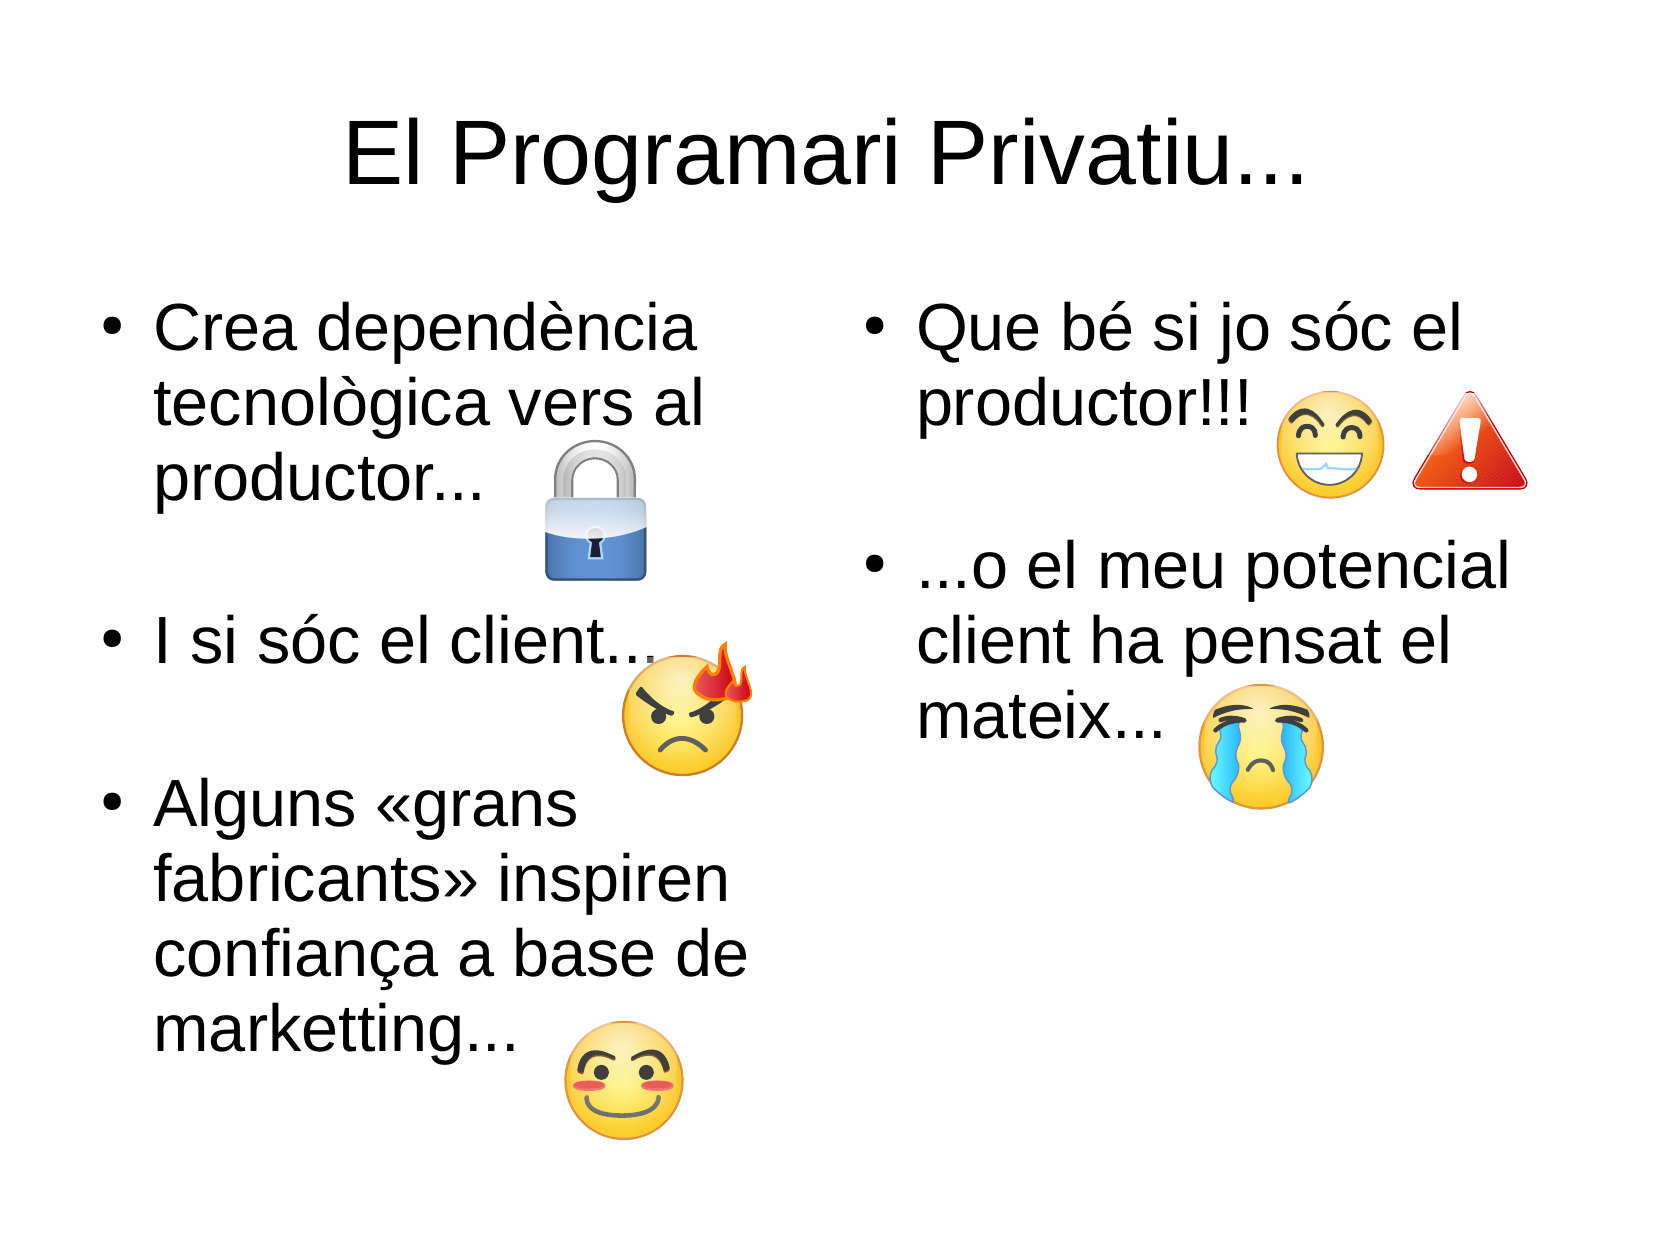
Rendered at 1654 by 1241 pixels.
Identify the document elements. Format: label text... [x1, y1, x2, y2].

list Que bé si jo sóc el productor!!! ...o el meu potencial client ha pensat el mateix... [845, 290, 1572, 1193]
picture [555, 1009, 695, 1150]
picture [1187, 673, 1335, 821]
list Crea dependència tecnològica vers al productor... I si sóc el client... Alguns «grans fabricants» inspiren confiança a base de marketting... [82, 290, 809, 1182]
picture [614, 637, 756, 780]
title El Programari Privatiu... [82, 49, 1571, 257]
picture [518, 425, 674, 596]
picture [1267, 366, 1548, 520]
